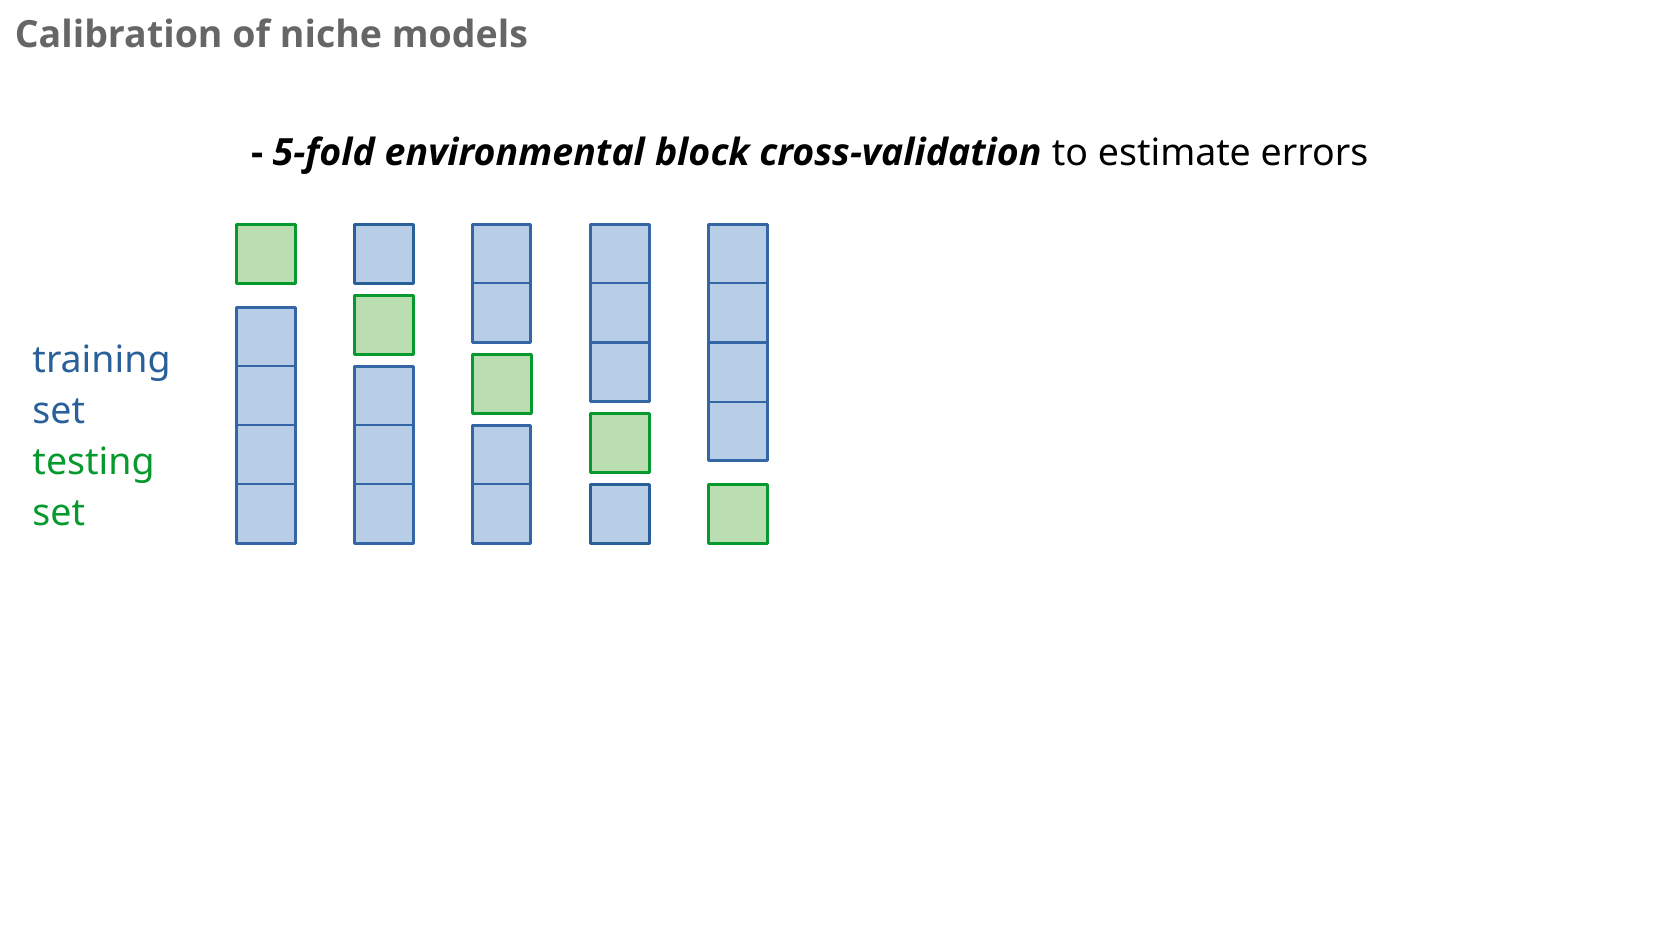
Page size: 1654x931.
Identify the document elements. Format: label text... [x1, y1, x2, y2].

text_box - 5-fold environmental block cross-validation to estimate errors [236, 118, 1418, 185]
text_box [236, 485, 296, 544]
text_box [354, 366, 414, 425]
text_box [236, 367, 296, 425]
text_box [472, 224, 531, 282]
text_box [472, 284, 531, 343]
text_box [354, 426, 414, 484]
text_box [708, 224, 768, 461]
text_box [590, 484, 650, 544]
text_box [472, 354, 532, 414]
text_box [354, 295, 414, 355]
text_box [236, 307, 296, 366]
text_box [708, 484, 768, 544]
text_box Calibration of niche models [0, 0, 1654, 118]
text_box [472, 425, 531, 483]
text_box [236, 426, 296, 484]
text_box [590, 224, 650, 402]
text_box [472, 485, 531, 544]
text_box [590, 413, 650, 473]
text_box [354, 485, 414, 544]
text_box [236, 224, 296, 284]
text_box training set testing set [17, 324, 225, 442]
text_box [354, 224, 414, 284]
